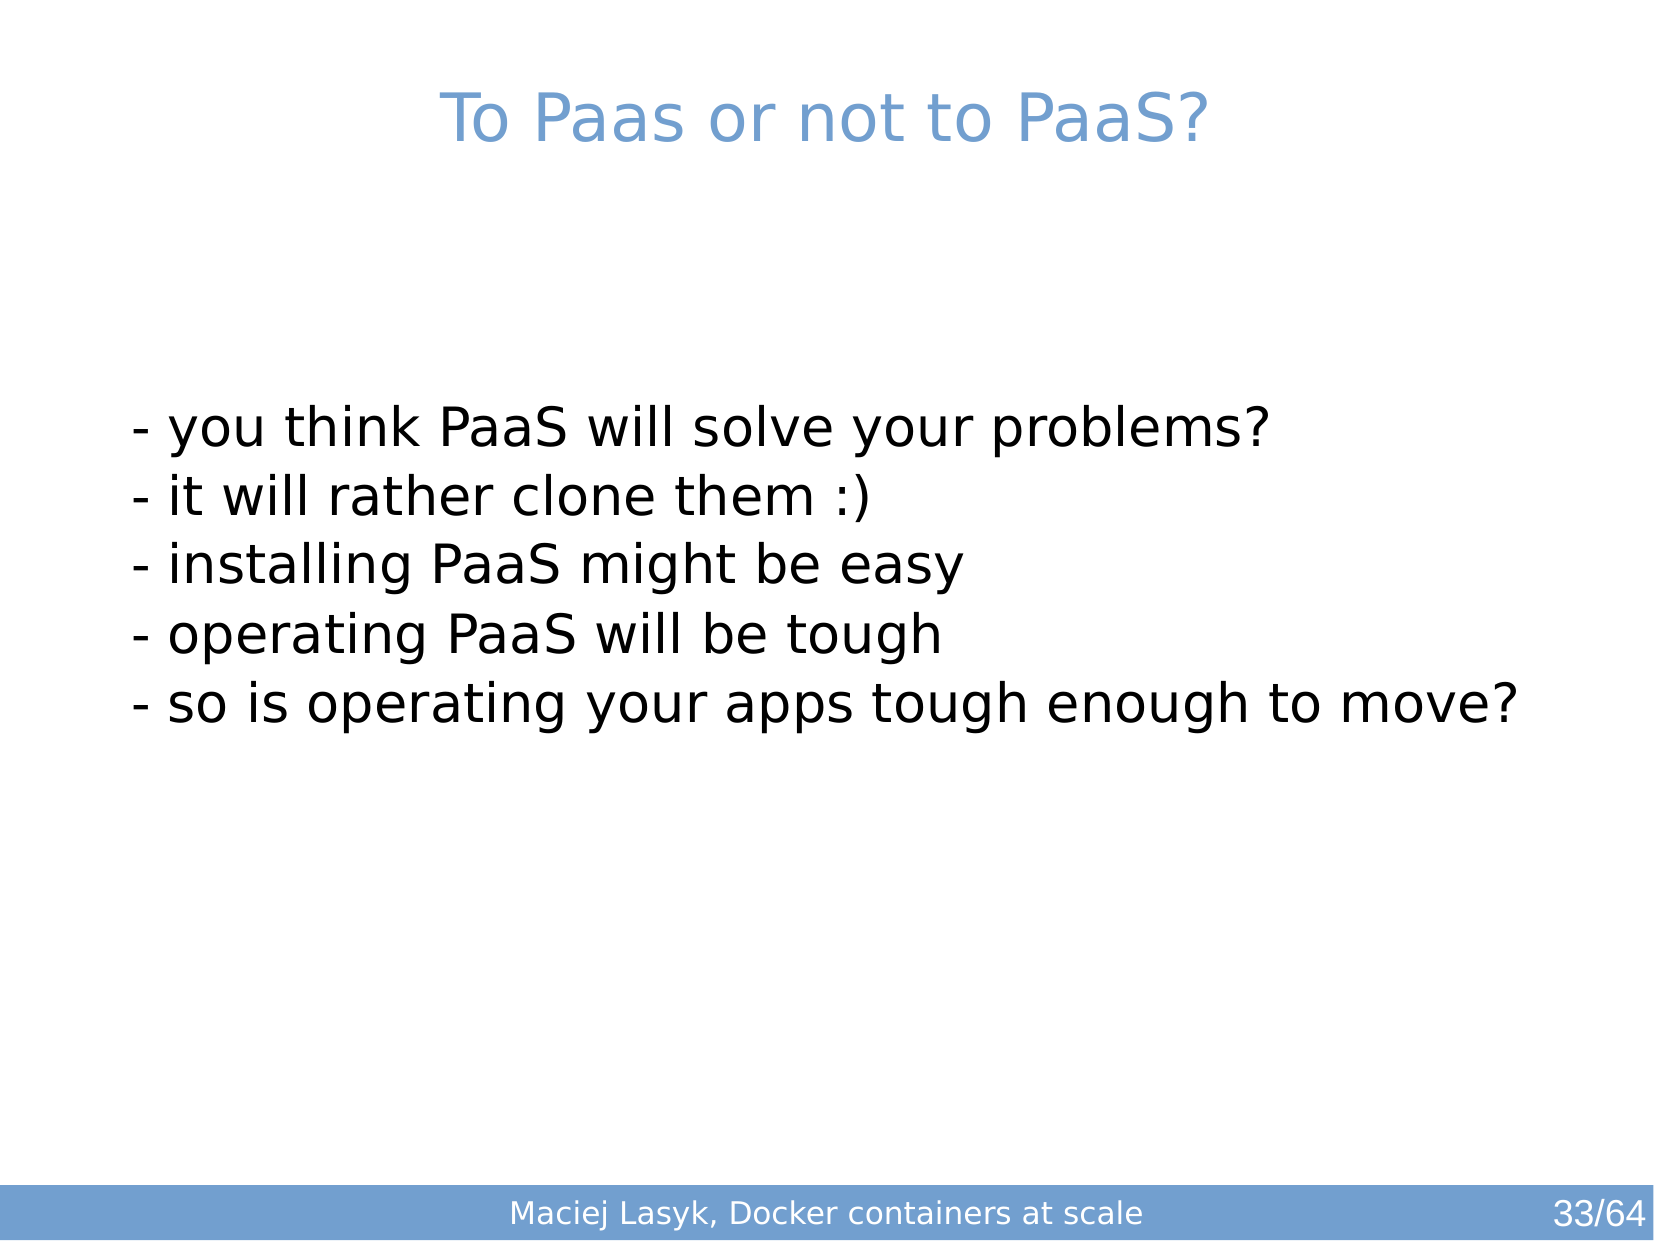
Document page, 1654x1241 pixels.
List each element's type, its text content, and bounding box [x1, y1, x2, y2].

text_box - you think PaaS will solve your problems? - it will rather clone them :) - installing PaaS might be easy - operating PaaS will be tough - so is operating your apps tough enough to move? [116, 388, 1538, 743]
text_box To Paas or not to PaaS? [426, 72, 1228, 166]
text_box 33/64 [1527, 1185, 1654, 1241]
text_box [0, 1185, 1527, 1241]
text_box Maciej Lasyk, Docker containers at scale [494, 1188, 1160, 1240]
